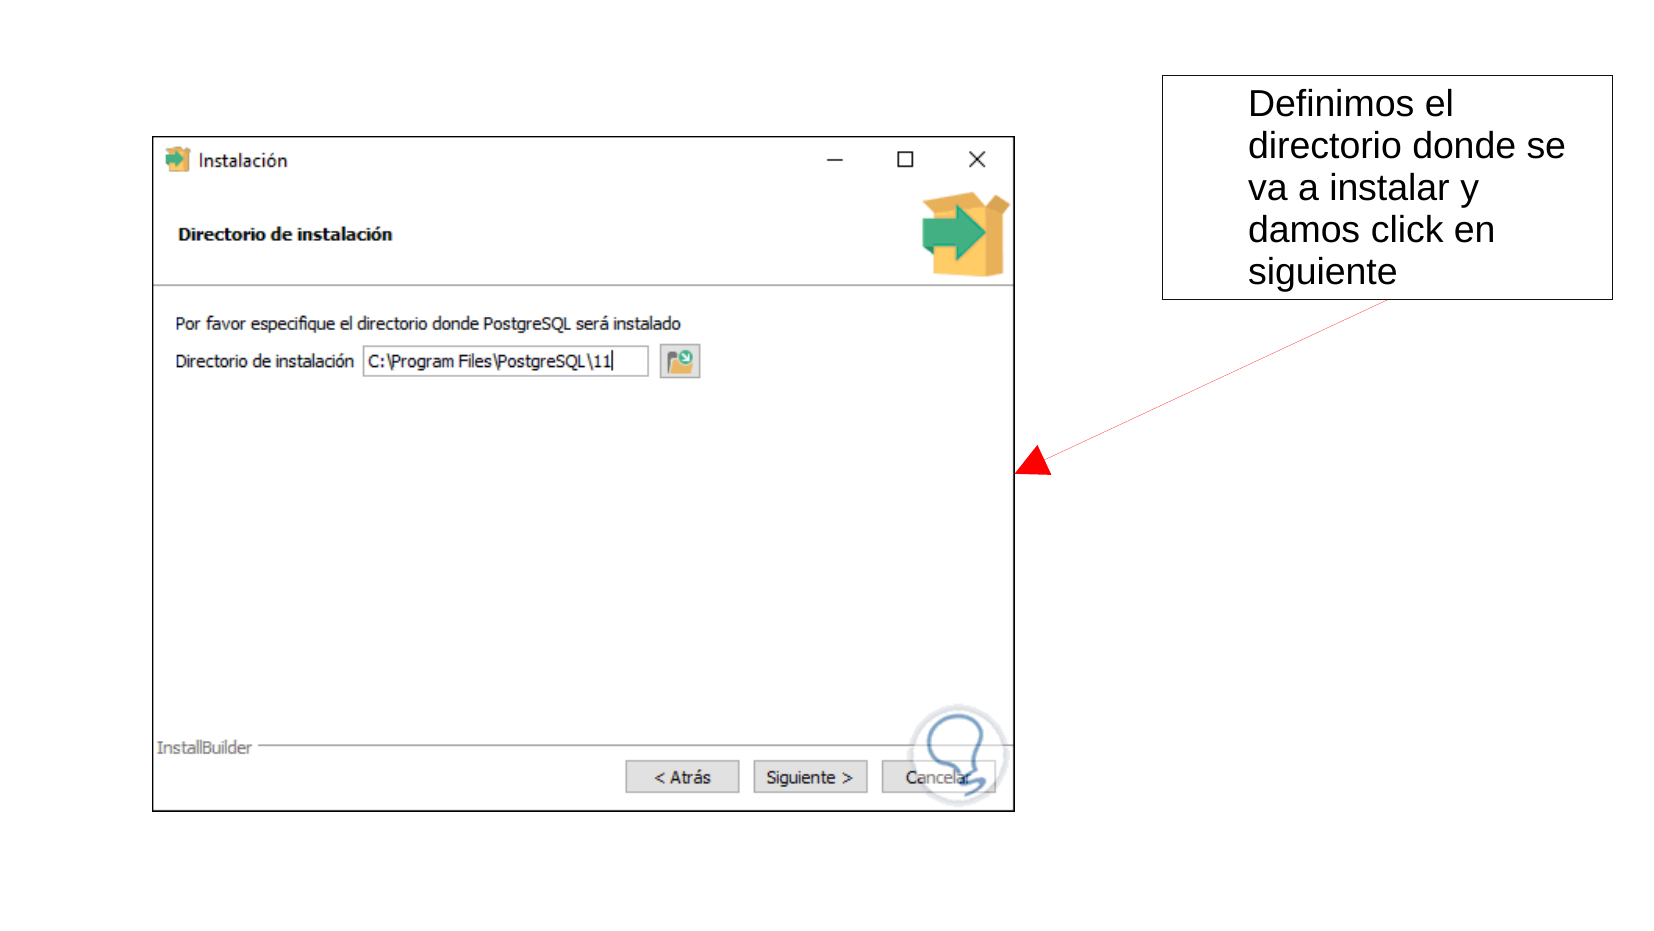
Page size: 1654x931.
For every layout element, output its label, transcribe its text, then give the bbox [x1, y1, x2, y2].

text_box Definimos el directorio donde se va a instalar y damos click en siguiente [1162, 75, 1613, 300]
picture [152, 136, 1015, 812]
